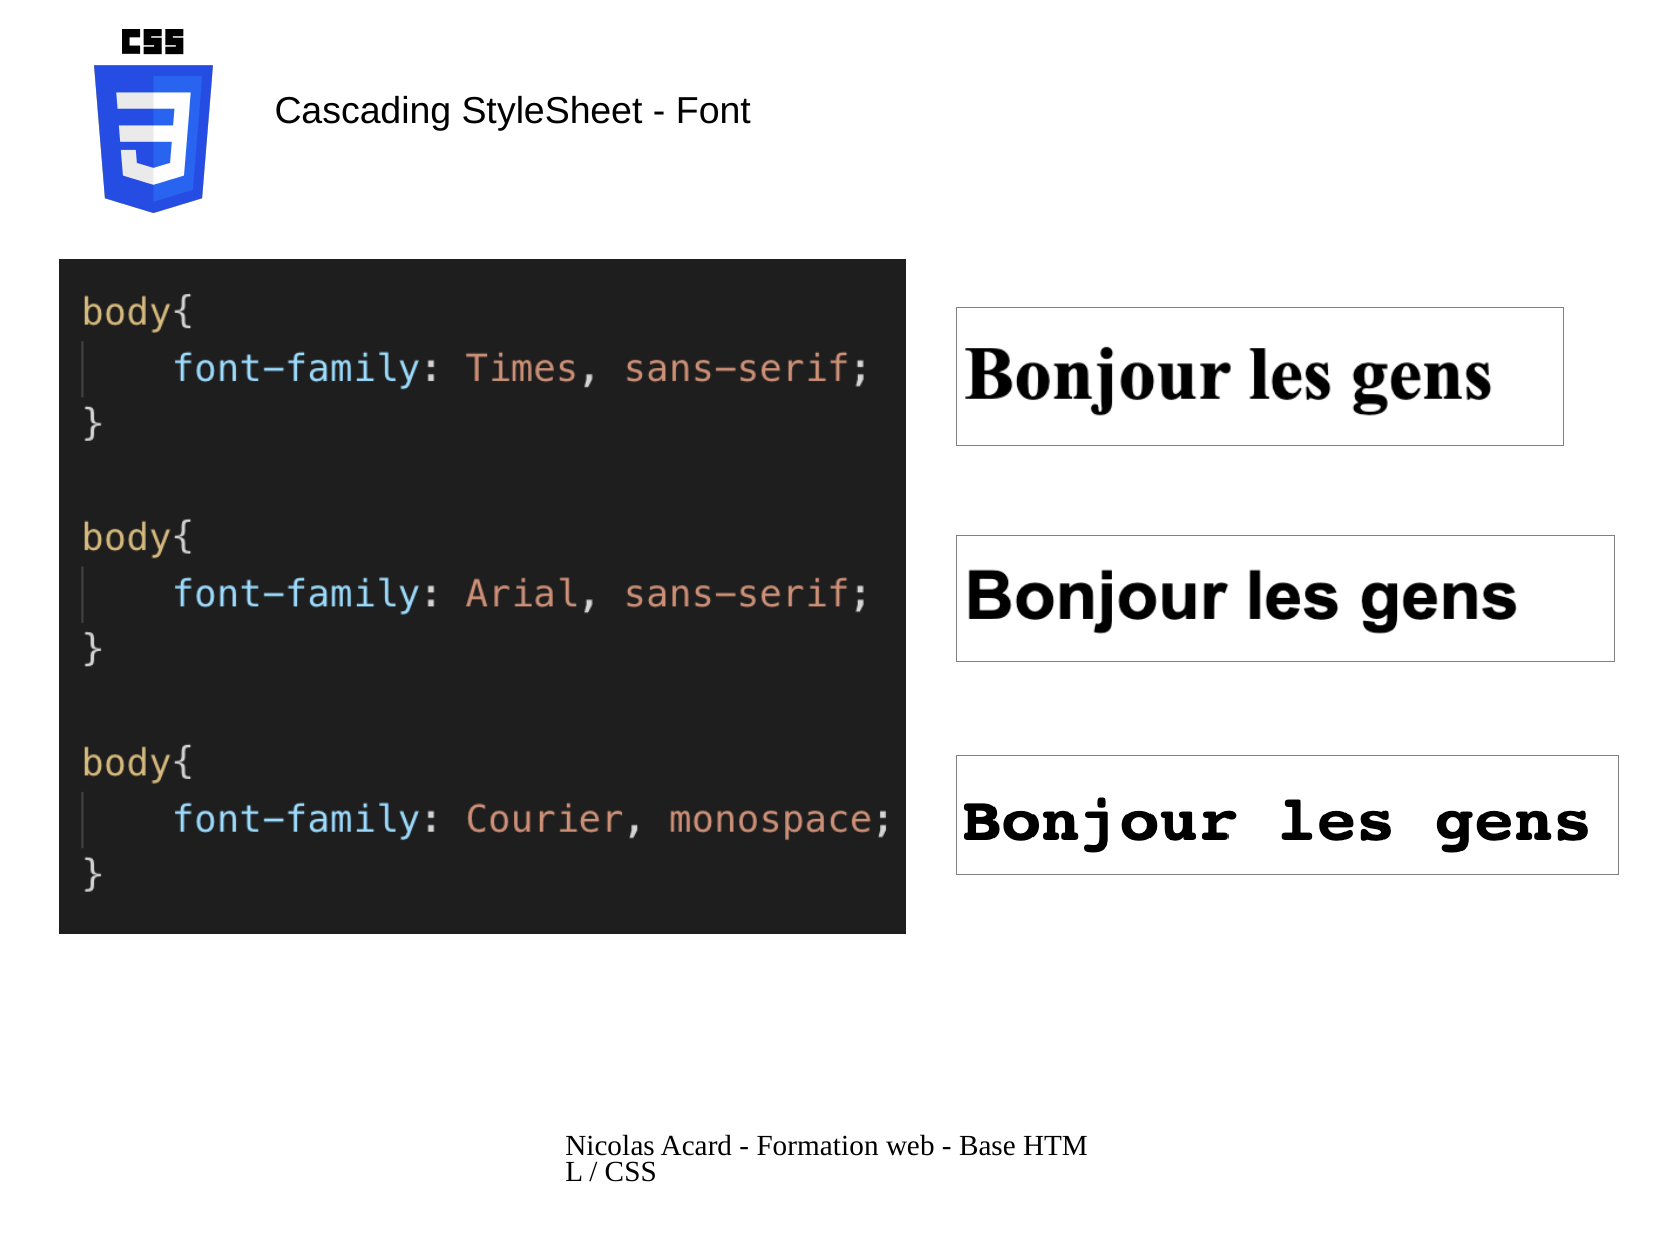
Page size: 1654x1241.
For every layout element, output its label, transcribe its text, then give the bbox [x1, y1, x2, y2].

picture [956, 755, 1619, 875]
picture [94, 29, 213, 213]
text_box Cascading StyleSheet - Font [259, 82, 1193, 140]
picture [956, 535, 1615, 662]
picture [59, 259, 906, 934]
picture [956, 307, 1564, 446]
